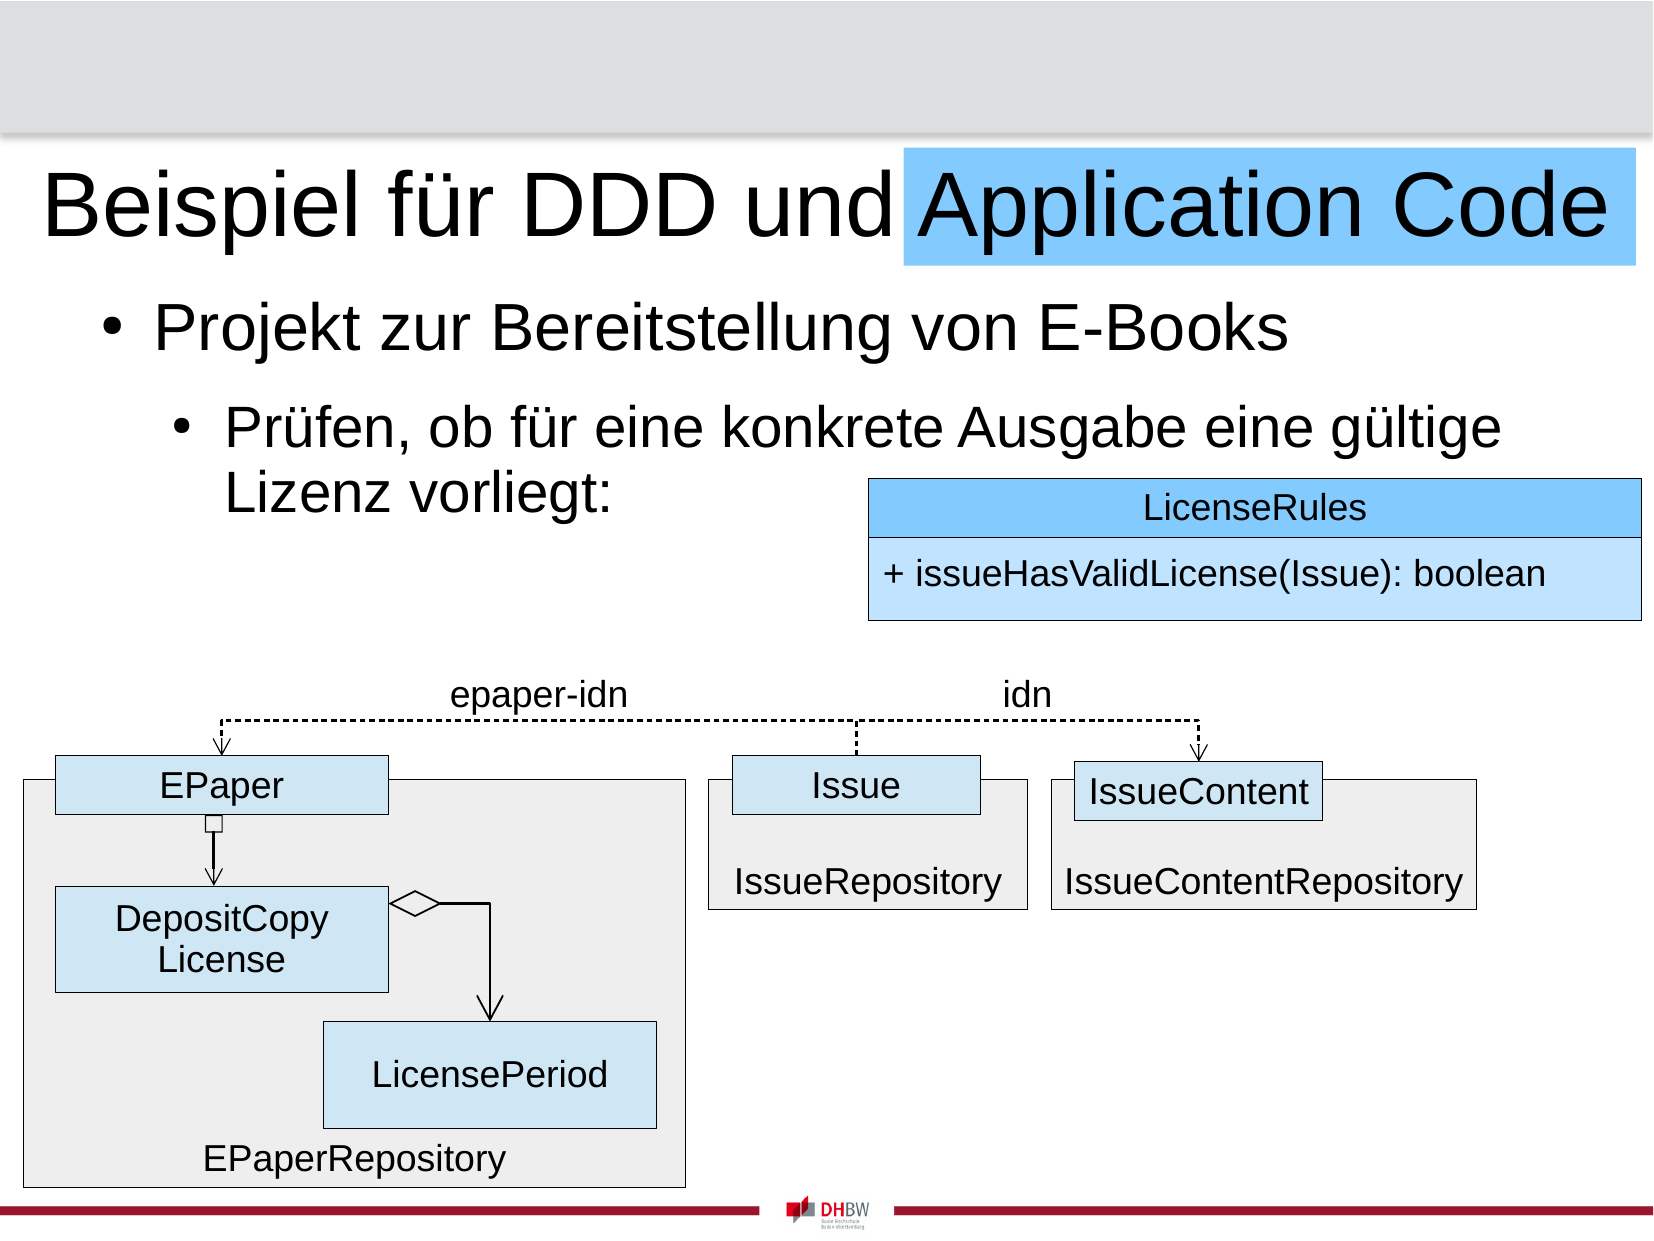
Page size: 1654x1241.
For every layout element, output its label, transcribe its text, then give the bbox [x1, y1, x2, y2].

text_box Issue [732, 755, 981, 815]
text_box IssueContent [1074, 761, 1323, 821]
text_box IssueRepository [708, 779, 1028, 910]
text_box EPaperRepository [394, 893, 436, 914]
title Beispiel für DDD und Application Code [23, 51, 1630, 257]
text_box + issueHasValidLicense(Issue): boolean [868, 538, 1642, 621]
text_box DepositCopy License [55, 885, 389, 993]
text_box EPaperRepository [23, 779, 686, 1188]
list Projekt zur Bereitstellung von E-Books Prüfen, ob für eine konkrete Ausgabe eine gültige Lizenz vorliegt: [82, 290, 1607, 525]
text_box IssueContentRepository [1051, 779, 1477, 910]
picture [0, 1, 1654, 1237]
text_box EPaper [55, 755, 389, 815]
text_box LicensePeriod [323, 1021, 657, 1128]
text_box LicenseRules [868, 478, 1642, 538]
text_box [903, 147, 1636, 266]
